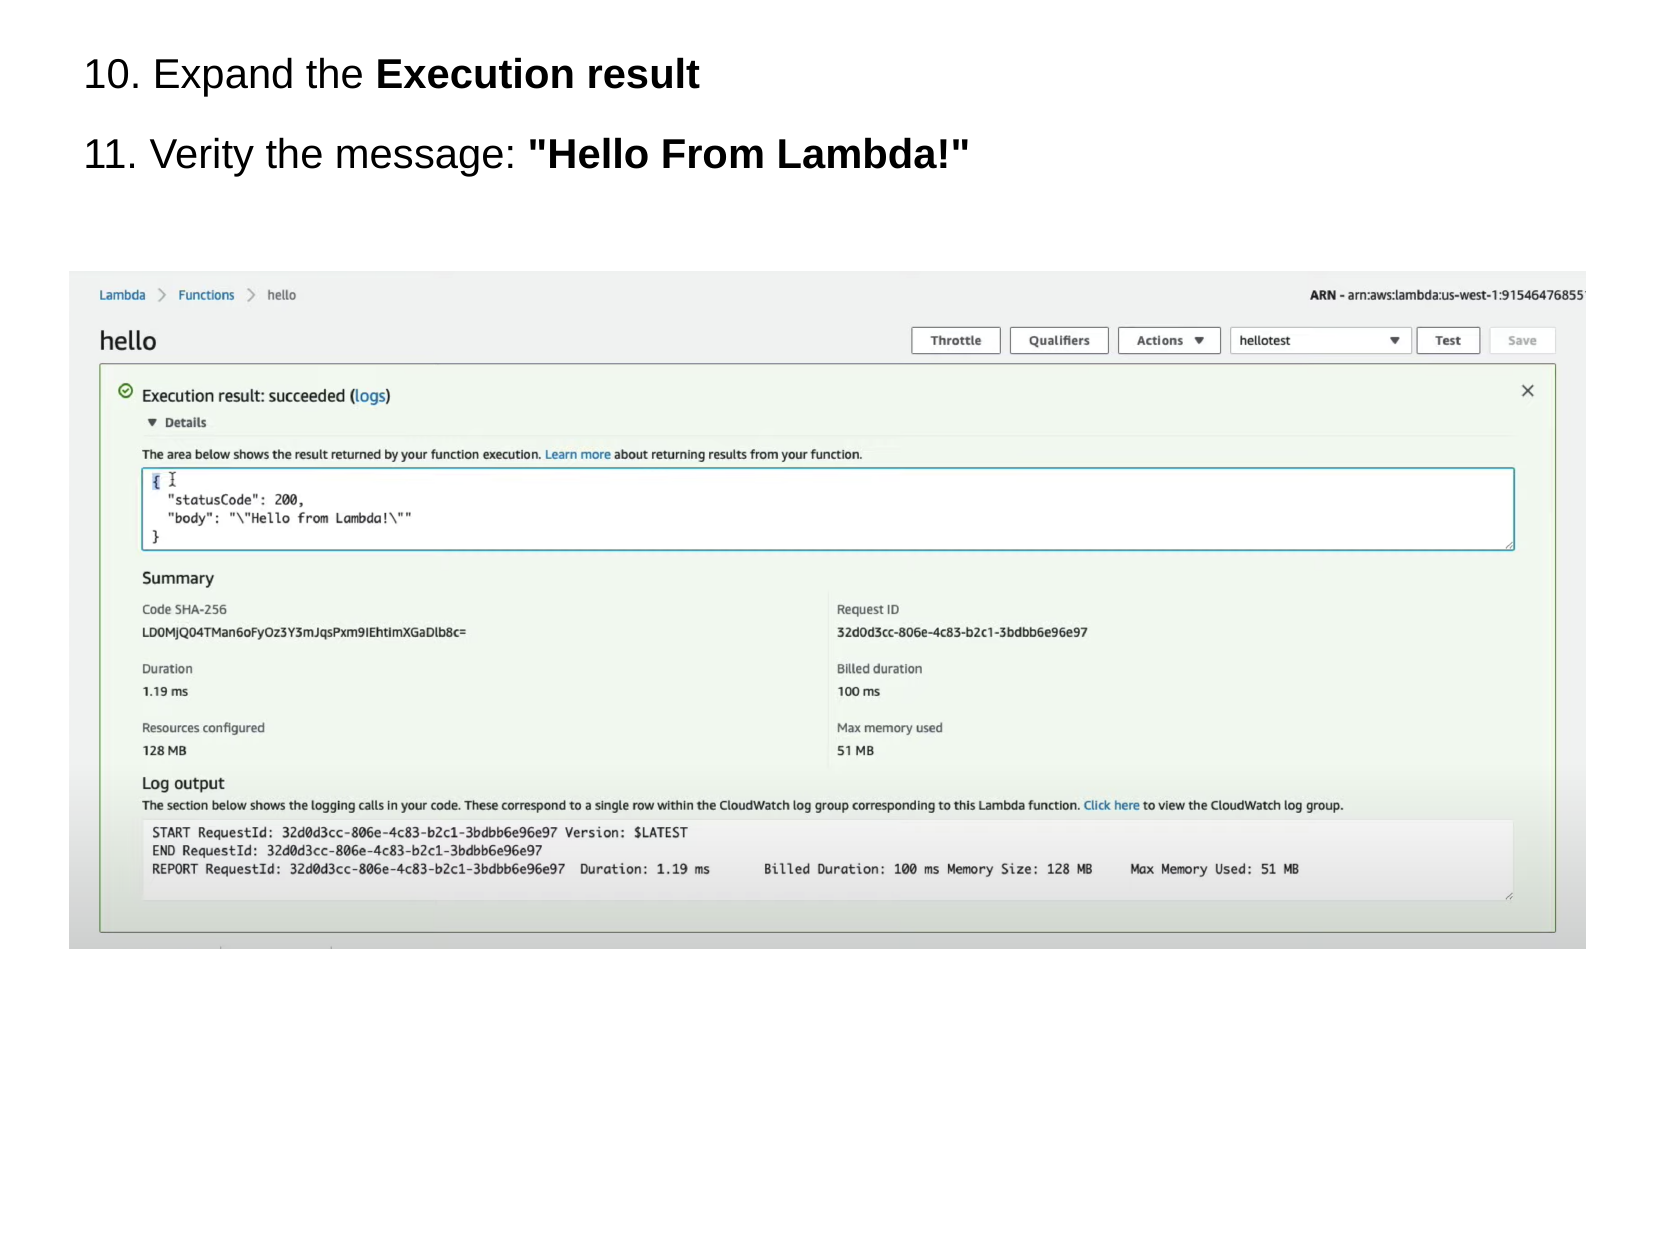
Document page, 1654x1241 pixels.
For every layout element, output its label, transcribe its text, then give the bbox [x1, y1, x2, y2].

picture [69, 271, 1586, 949]
list 10. Expand the Execution result 11. Verity the message: "Hello From Lambda!" [83, 47, 1572, 271]
